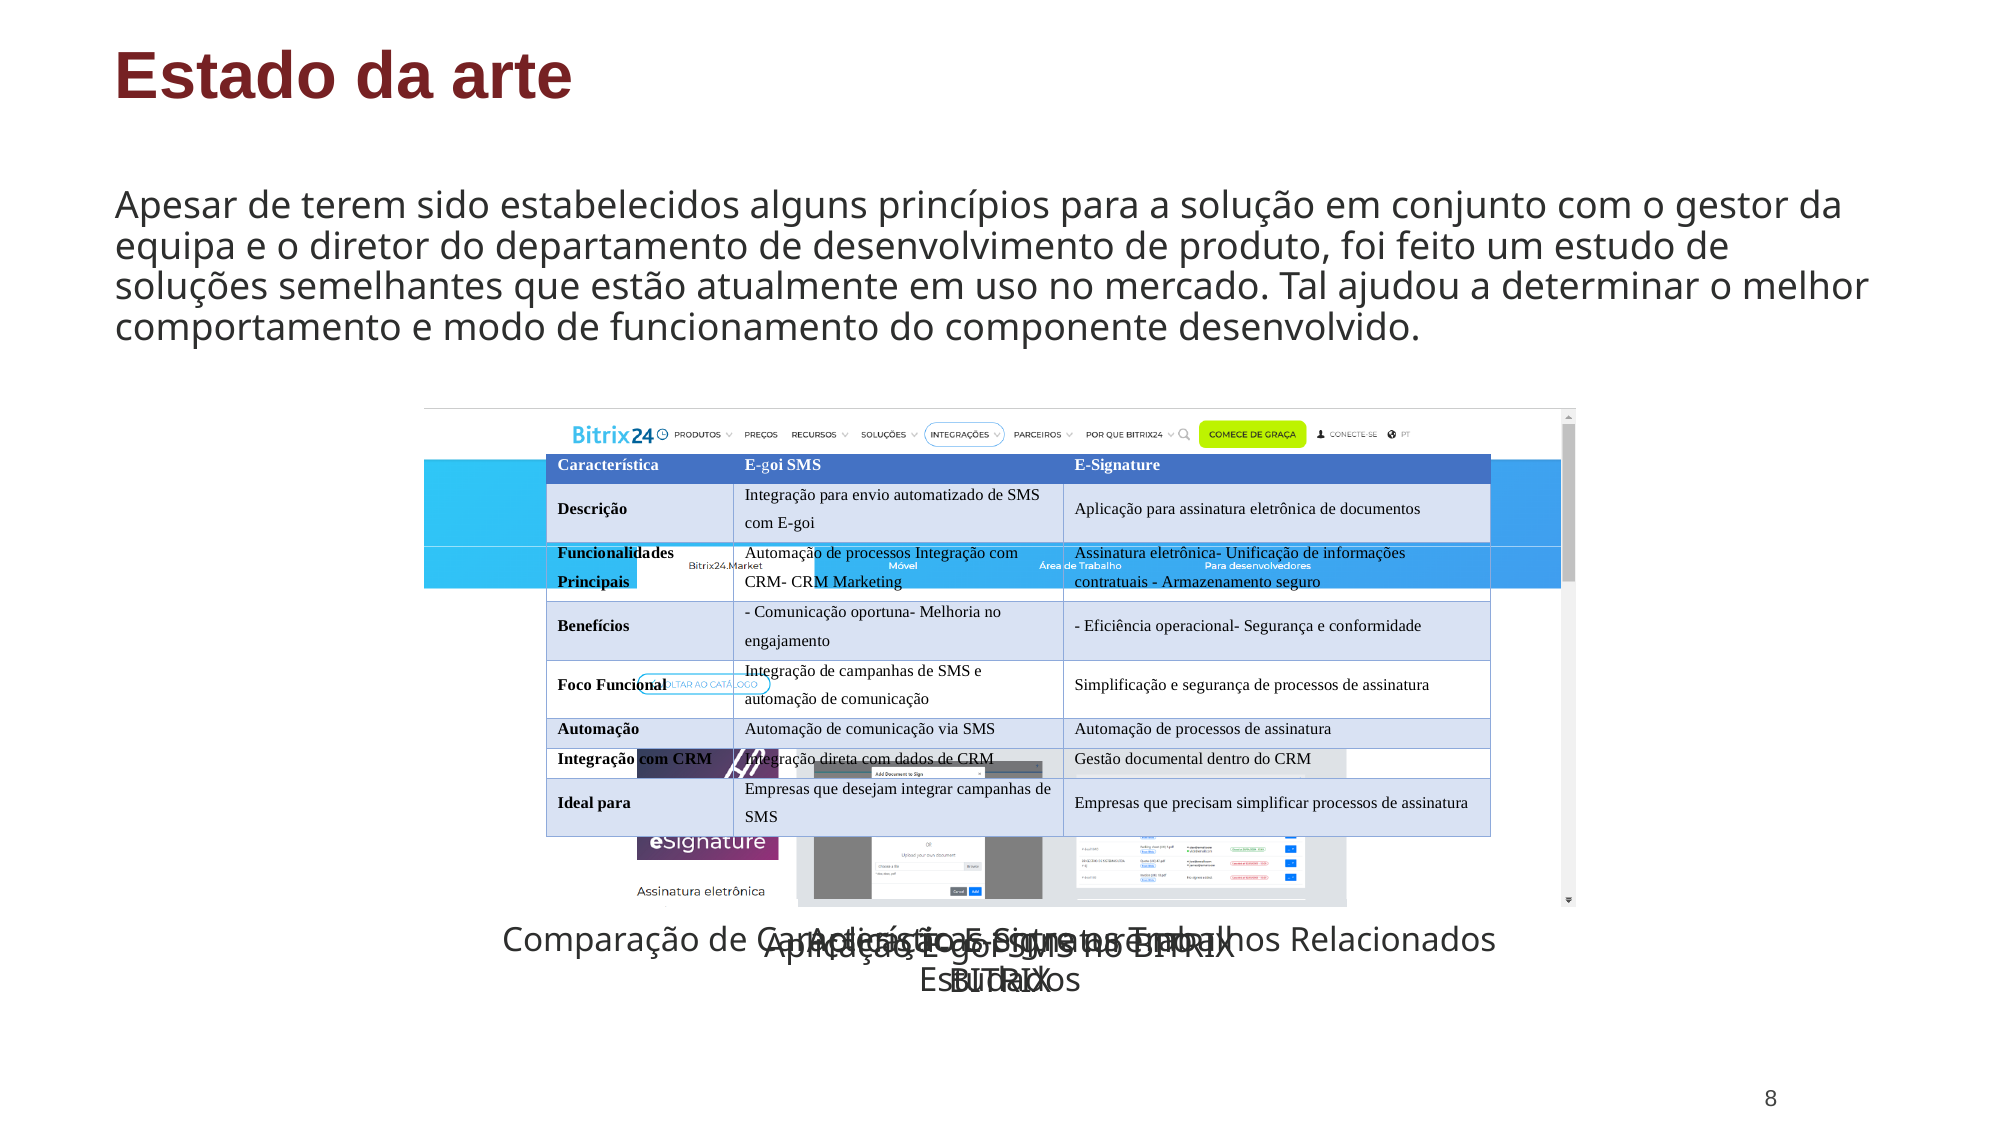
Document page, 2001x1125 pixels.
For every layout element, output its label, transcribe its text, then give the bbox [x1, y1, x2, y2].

list Apesar de terem sido estabelecidos alguns princípios para a solução em conjunto com o gestor da equipa e o diretor do departamento de desenvolvimento de produto, foi feito um estudo de soluções semelhantes que estão atualmente em uso no mercado. Tal ajudou a determinar o melhor comportamento e modo de funcionamento do componente desenvolvido. [99, 179, 1901, 1032]
text_box Aplicação E-goi SMS no BITRIX [746, 968, 921, 973]
title Estado da arte [99, 1, 1901, 121]
text_box Aplicação E-goi SMS no BITRIX [1047, 968, 1254, 973]
picture [424, 407, 1576, 907]
text_box Comparação de Características entre os Trabalhos Relacionados Estudados [437, 910, 1564, 966]
text_box [1749, 1075, 1901, 1113]
